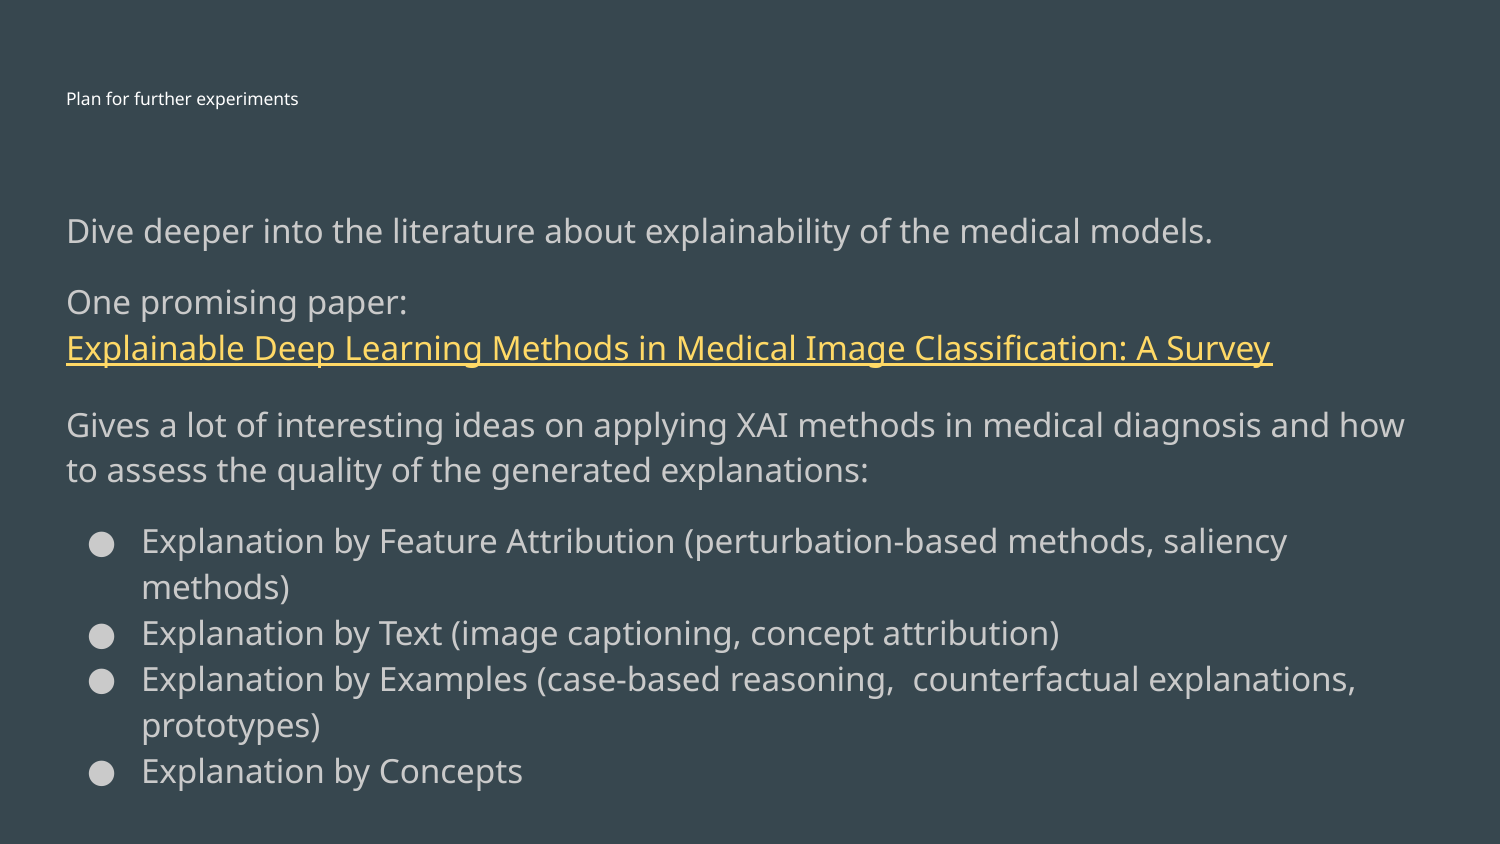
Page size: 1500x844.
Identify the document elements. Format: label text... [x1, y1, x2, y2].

title Plan for further experiments [51, 72, 1449, 167]
list Dive deeper into the literature about explainability of the medical models. One promising paper: Explainable Deep Learning Methods in Medical Image Classification: A Survey Gives a lot of interesting ideas on applying XAI methods in medical diagnosis and how to assess the quality of the generated explanations: Explanation by Feature Attribution (perturbation-based methods, saliency methods) Explanation by Text (image captioning, concept attribution) Explanation by Examples (case-based reasoning, counterfactual explanations, prototypes) Explanation by Concepts [51, 189, 1449, 750]
